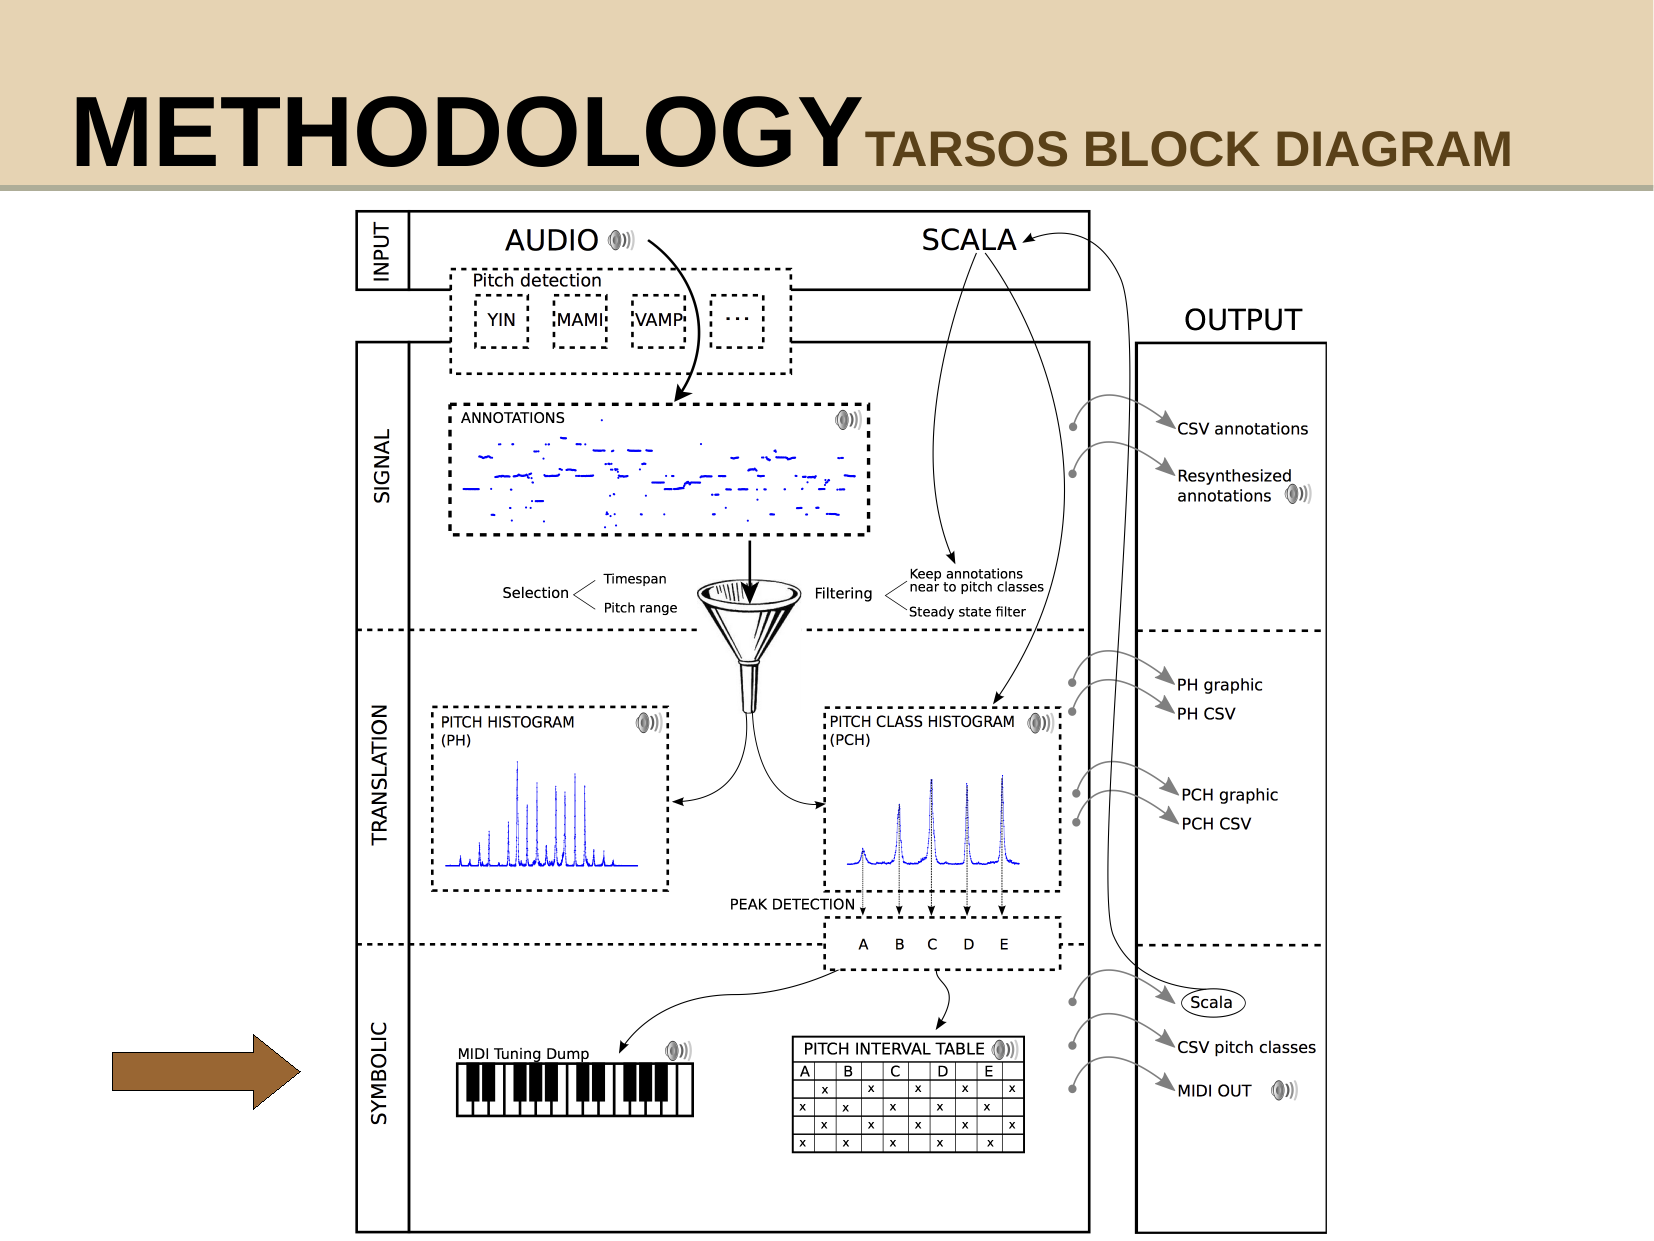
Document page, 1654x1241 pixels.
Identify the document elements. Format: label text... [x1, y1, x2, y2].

text_box [112, 1034, 301, 1110]
picture [350, 203, 1346, 1241]
title METHODOLOGYTARSOS BLOCK DIAGRAM [0, 0, 1654, 188]
